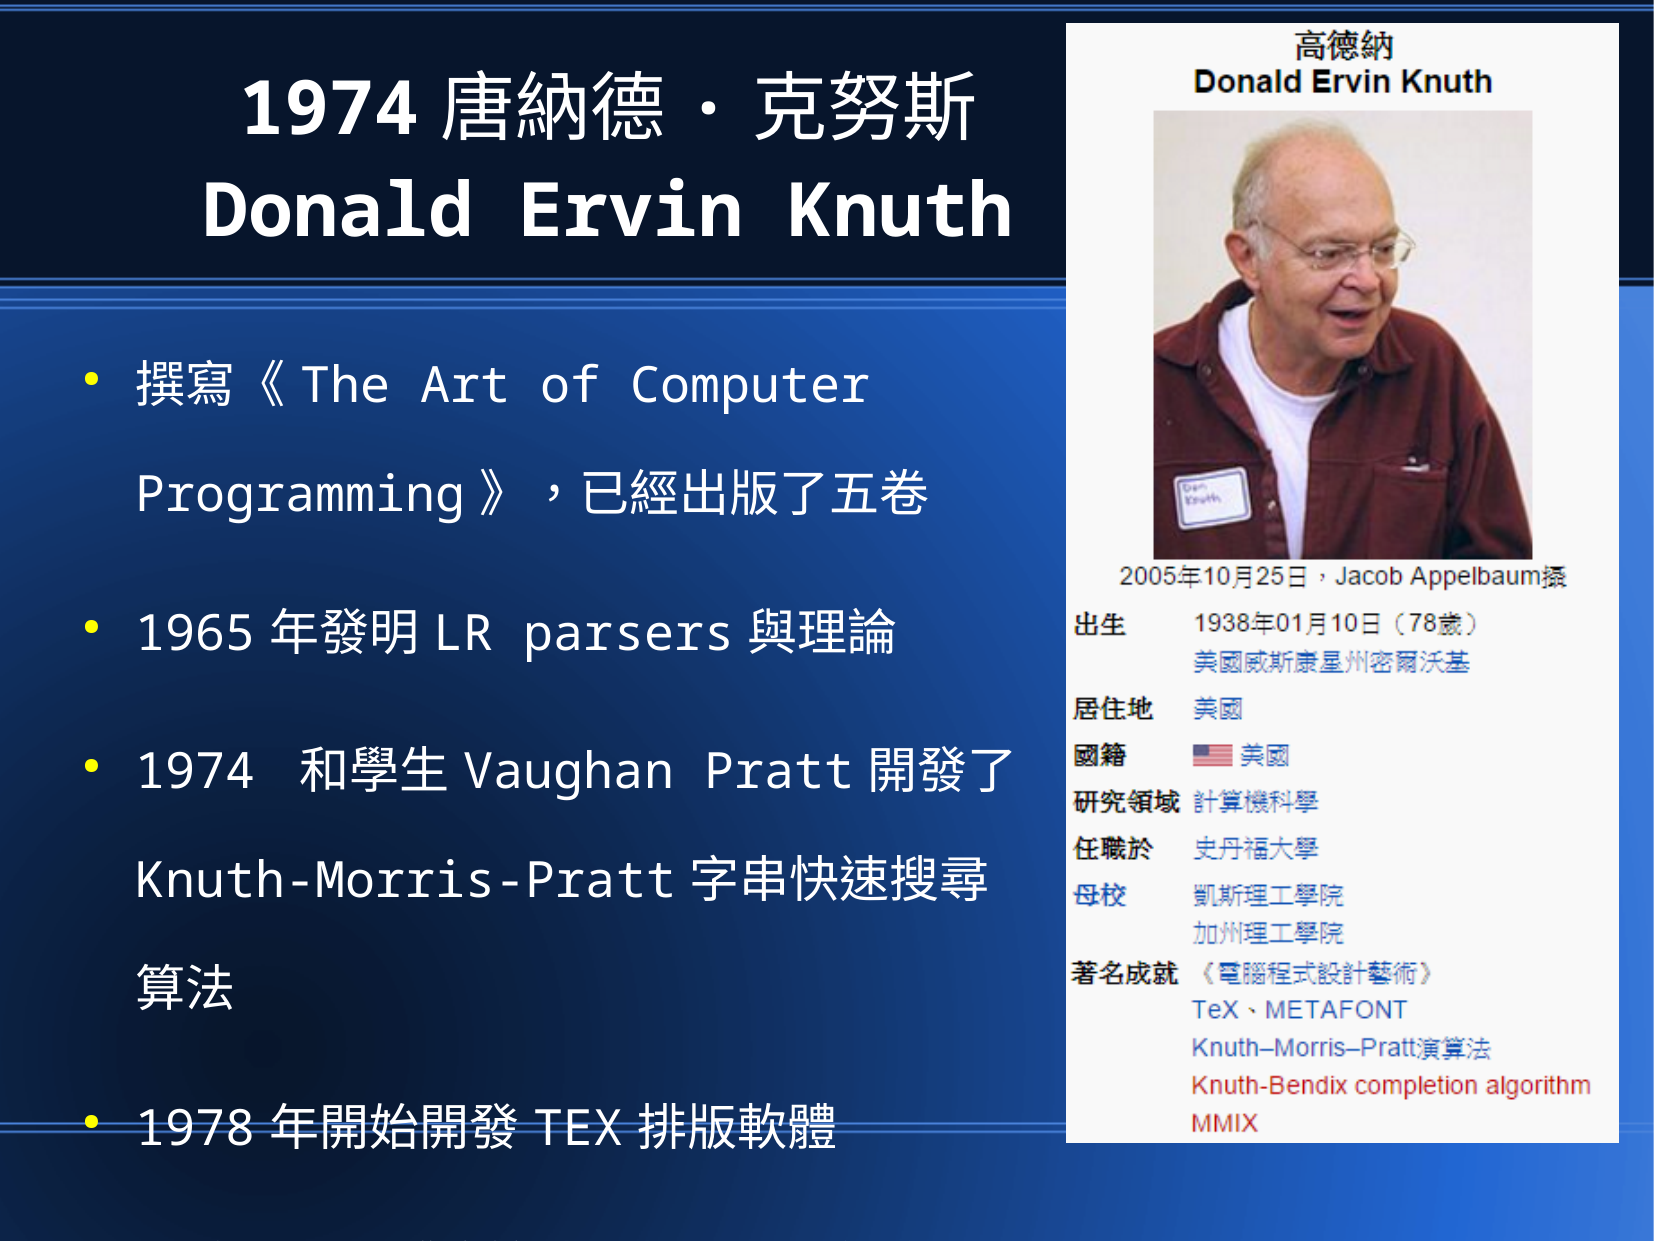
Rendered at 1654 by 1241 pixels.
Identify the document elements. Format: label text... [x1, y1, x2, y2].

title 1974唐納德·克努斯 Donald Ervin Knuth [82, 32, 1066, 273]
picture [0, 0, 1654, 1241]
list 撰寫《The Art of Computer Programming》，已經出版了五卷 1965年發明LR parsers與理論 1974 和學生Vaughan Pratt開發了 Knuth-Morris-Pratt字串快速搜尋算法 1978年開始開發TEX排版軟體 得獎原因為《演算法分析、程式語言編譯器》上的貢獻。 [64, 307, 1034, 1123]
